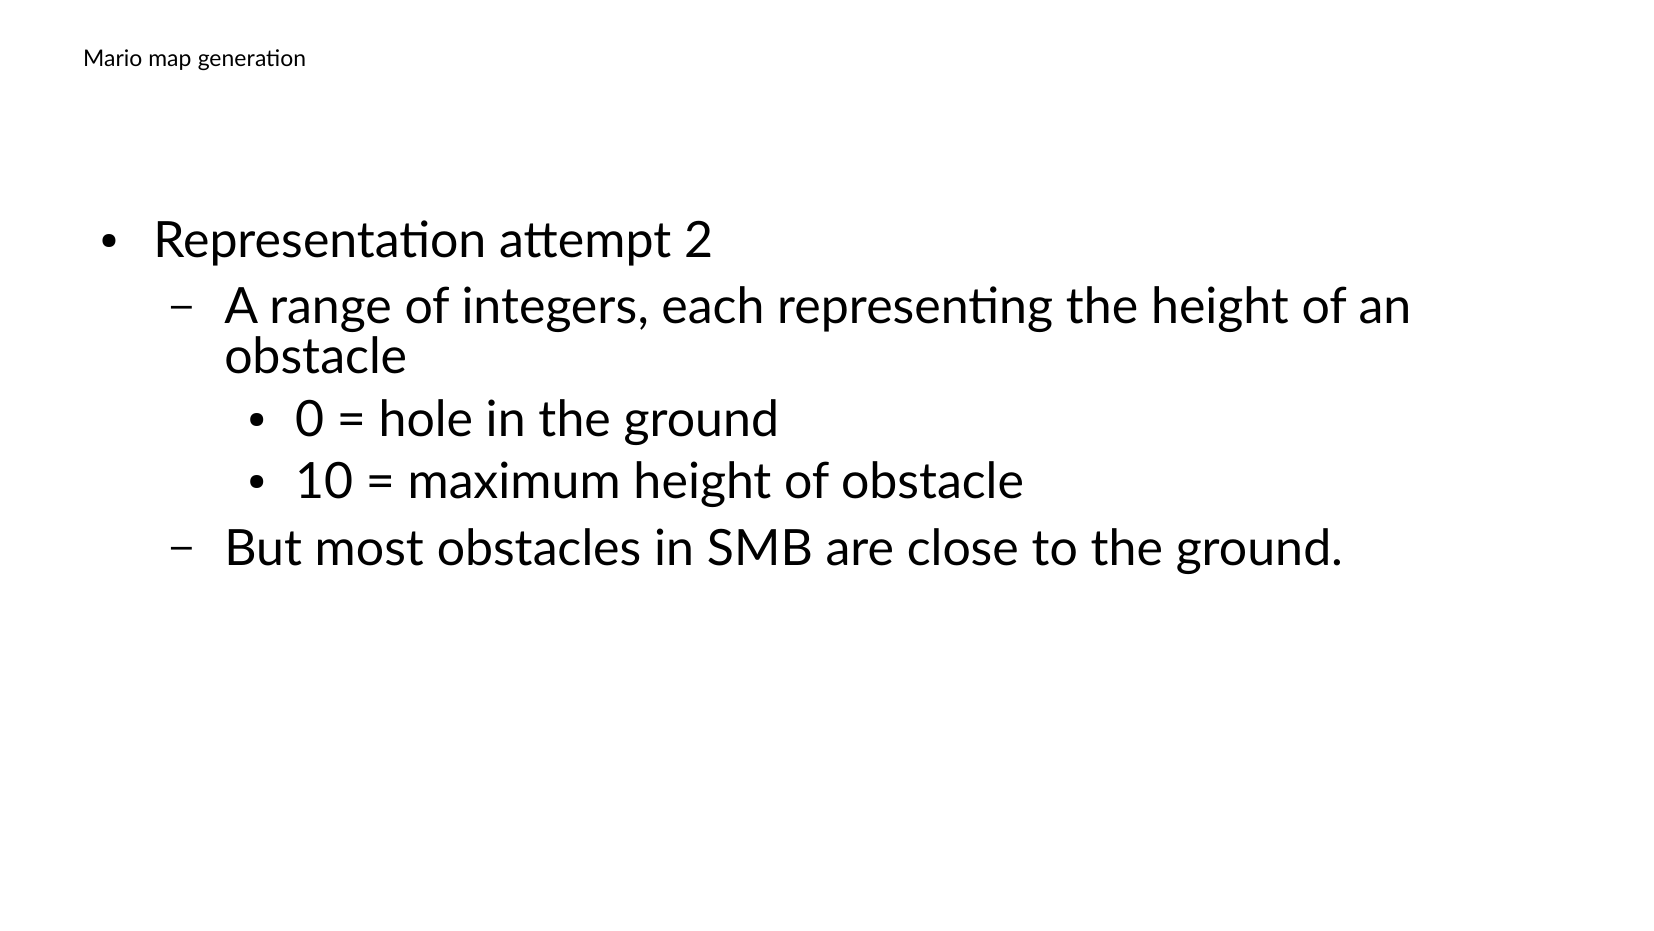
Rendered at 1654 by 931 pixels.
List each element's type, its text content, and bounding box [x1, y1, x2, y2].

title Mario map generation [83, 0, 1571, 119]
list Representation attempt 2 A range of integers, each representing the height of an obstacle 0 = hole in the ground 10 = maximum height of obstacle But most obstacles in SMB are close to the ground. [82, 217, 1571, 839]
